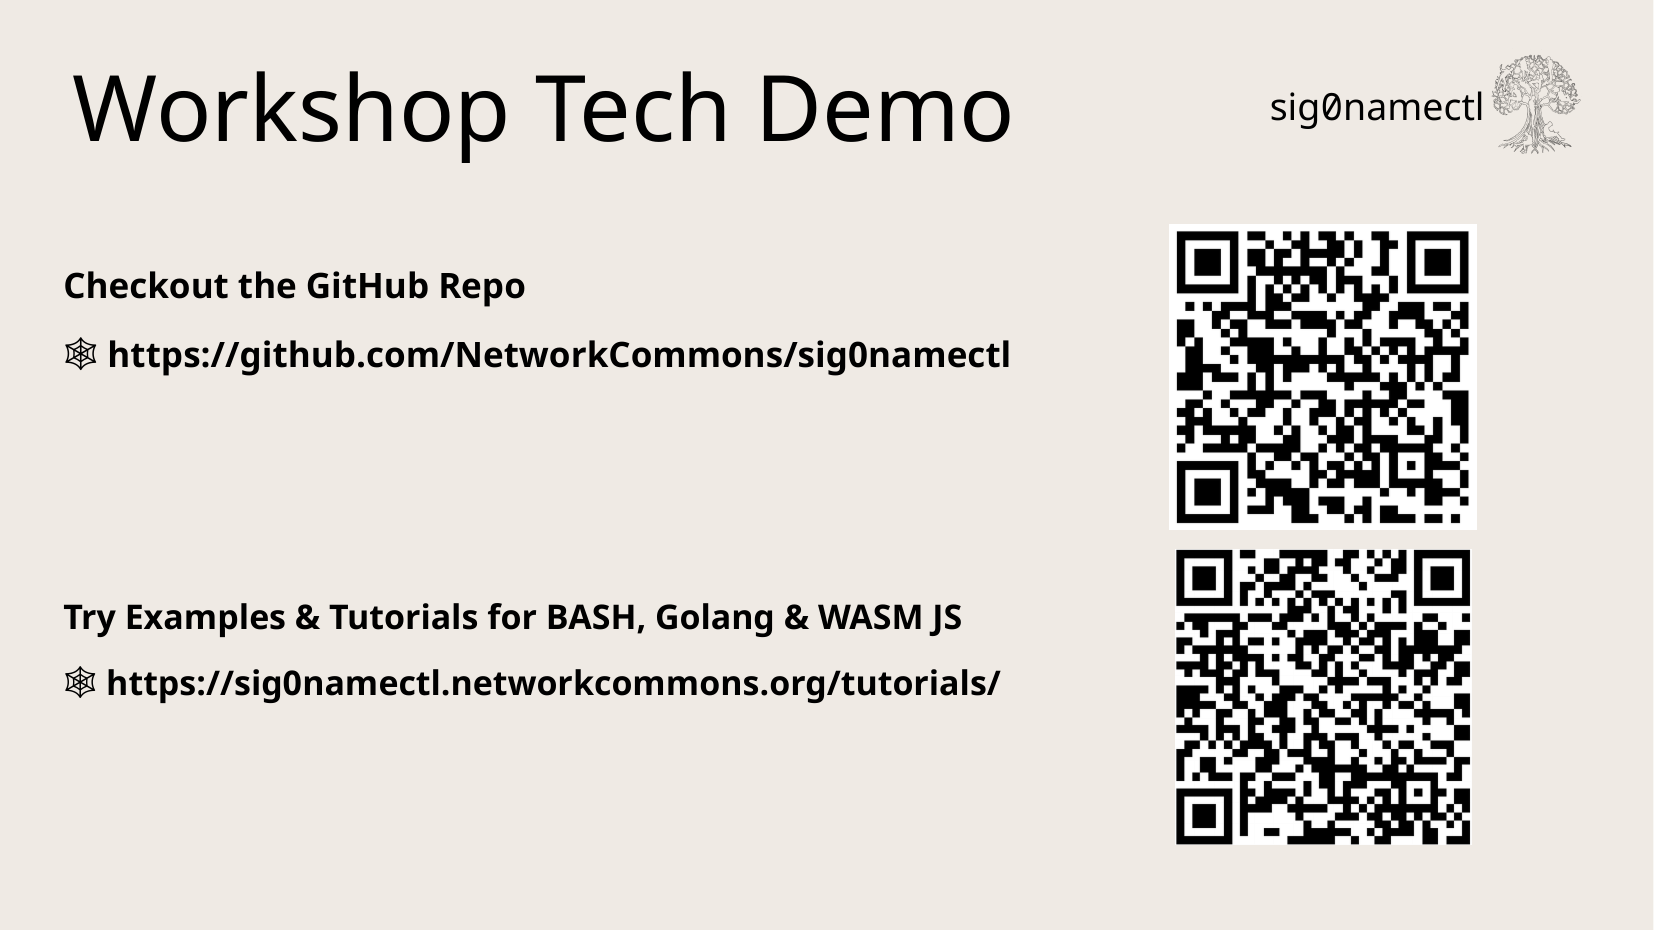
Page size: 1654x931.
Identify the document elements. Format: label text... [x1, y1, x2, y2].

title Workshop Tech Demo [72, 46, 1562, 166]
picture [1169, 224, 1477, 530]
picture [1175, 549, 1472, 845]
list Try Examples & Tutorials for BASH, Golang & WASM JS 🕸 https://sig0namectl.networkcommons.org/tutorials/ [63, 526, 1012, 715]
picture [1489, 47, 1582, 160]
title sig0namectl [1269, 56, 1485, 156]
list Checkout the GitHub Repo 🕸 https://github.com/NetworkCommons/sig0namectl [63, 261, 1012, 384]
